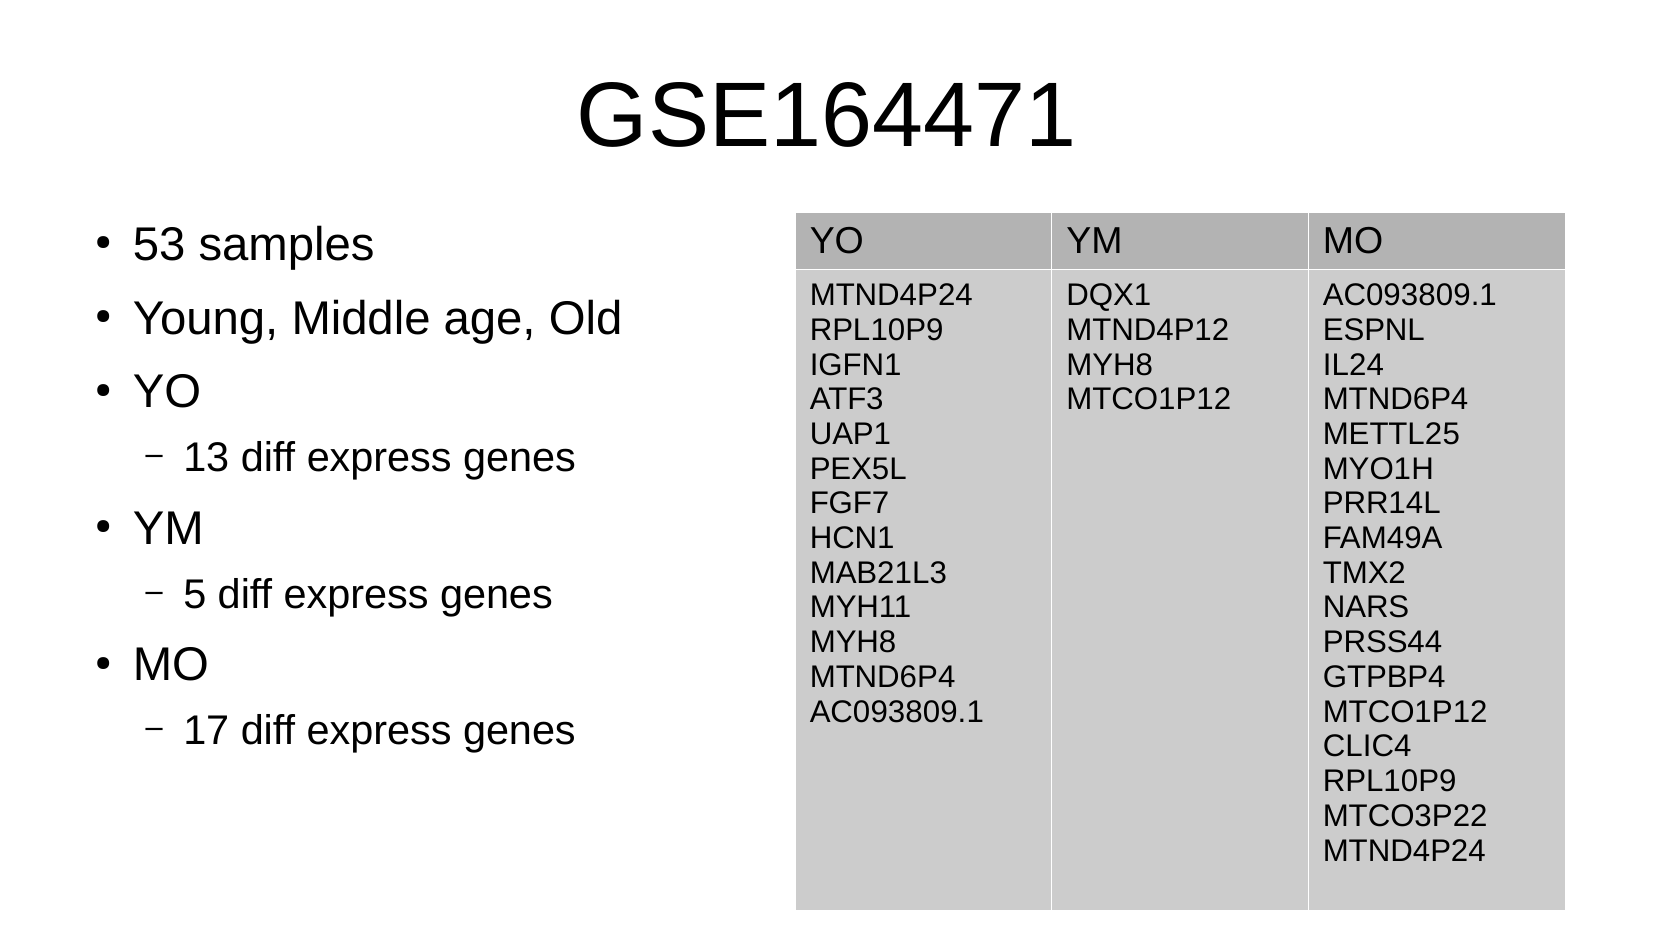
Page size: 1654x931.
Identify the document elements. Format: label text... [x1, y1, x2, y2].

table_header YM [1052, 213, 1308, 269]
table_cell MTND4P24 RPL10P9 IGFN1 ATF3 UAP1 PEX5L FGF7 HCN1 MAB21L3 MYH11 MYH8 MTND6P4 AC093809.1 [796, 270, 1051, 910]
title GSE164471 [82, 37, 1571, 193]
table_header YO [796, 213, 1051, 269]
table_cell AC093809.1 ESPNL IL24 MTND6P4 METTL25 MYO1H PRR14L FAM49A TMX2 NARS PRSS44 GTPBP4 MTCO1P12 CLIC4 RPL10P9 MTCO3P22 MTND4P24 [1309, 270, 1565, 910]
list 53 samples Young, Middle age, Old YO 13 diff express genes YM 5 diff express genes MO 17 diff express genes [82, 217, 795, 758]
table_cell DQX1 MTND4P12 MYH8 MTCO1P12 [1052, 270, 1308, 910]
table_header MO [1309, 213, 1565, 269]
